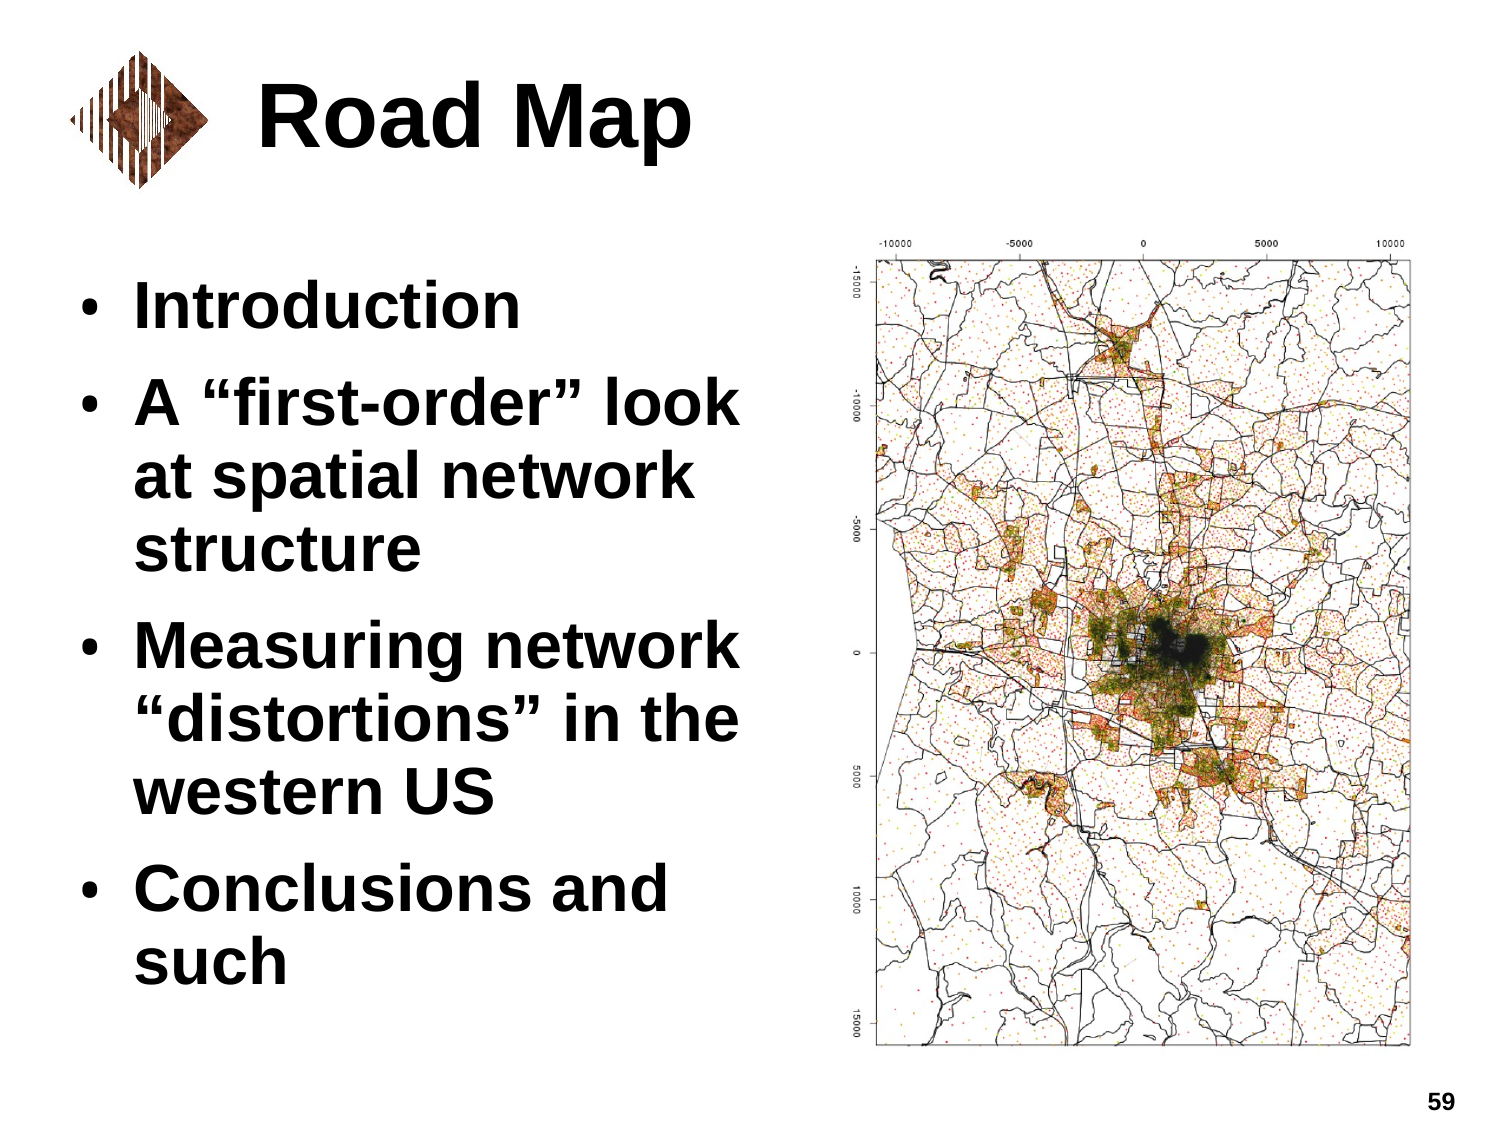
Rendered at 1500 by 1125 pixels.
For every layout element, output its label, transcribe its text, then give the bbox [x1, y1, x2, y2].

picture [814, 210, 1459, 1070]
title Road Map [241, 22, 1453, 213]
picture [45, 29, 233, 210]
list Introduction A “first-order” look at spatial network structure Measuring network “distortions” in the western US Conclusions and such [62, 262, 831, 1071]
